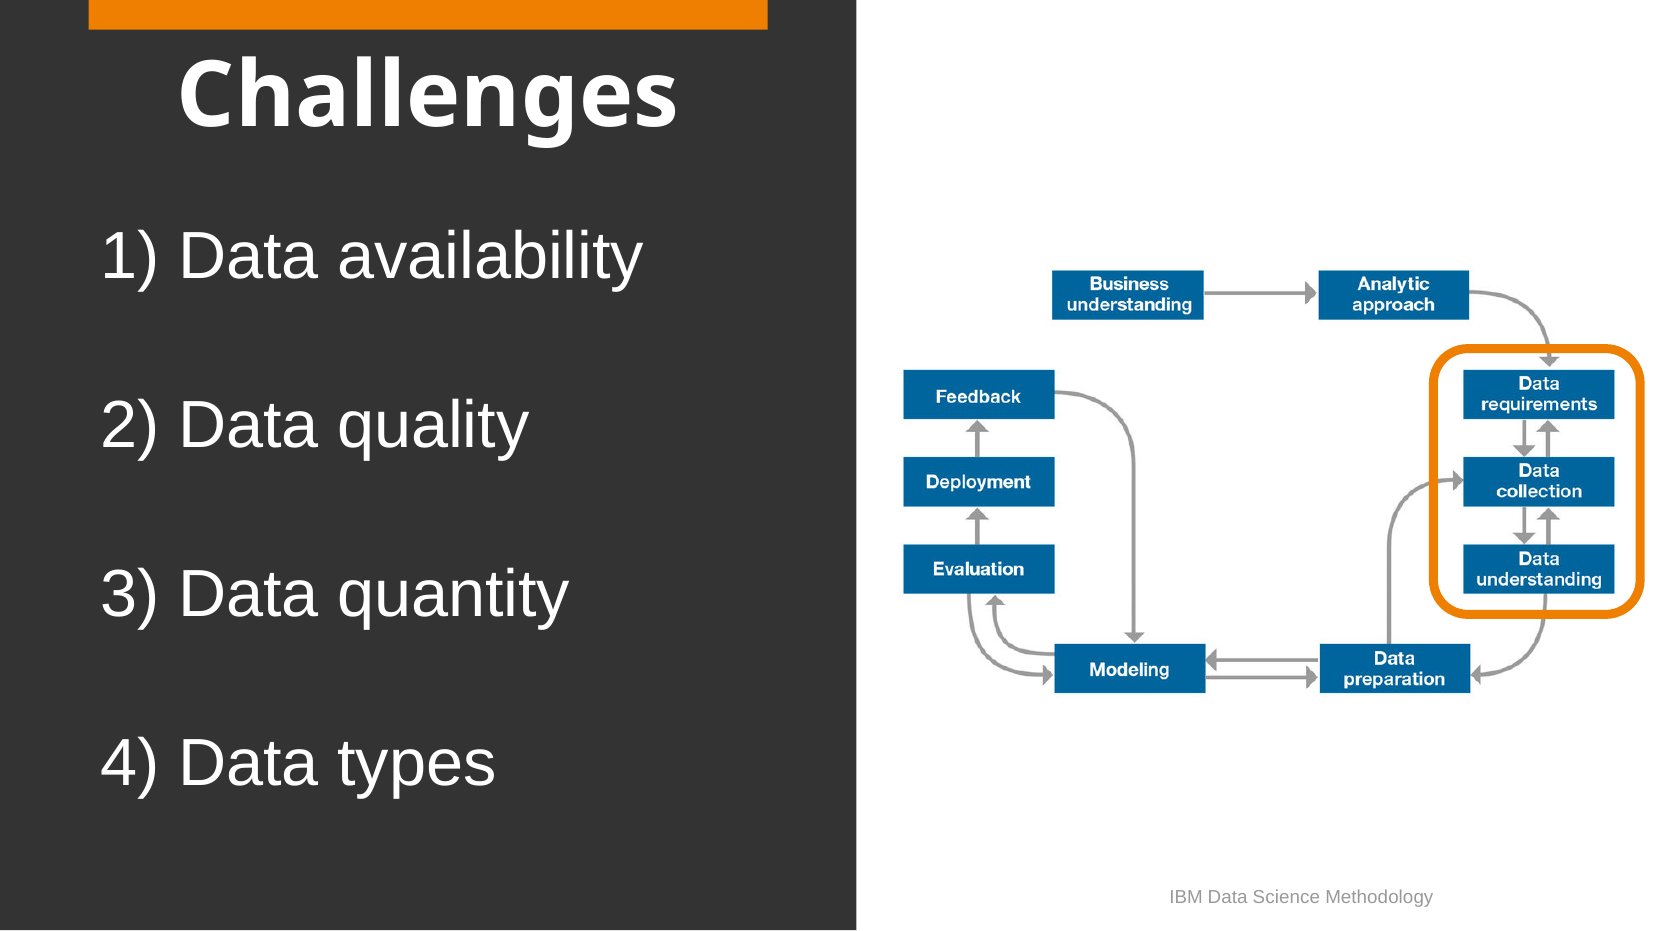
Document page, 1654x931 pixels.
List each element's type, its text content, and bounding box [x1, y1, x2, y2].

text_box [1433, 348, 1641, 615]
picture [898, 265, 1617, 698]
text_box IBM Data Science Methodology [1154, 879, 1447, 916]
list Data availability Data quality Data quantity Data types [82, 217, 768, 857]
text_box [0, 0, 857, 931]
text_box [88, 0, 768, 30]
title Challenges [41, 0, 815, 211]
